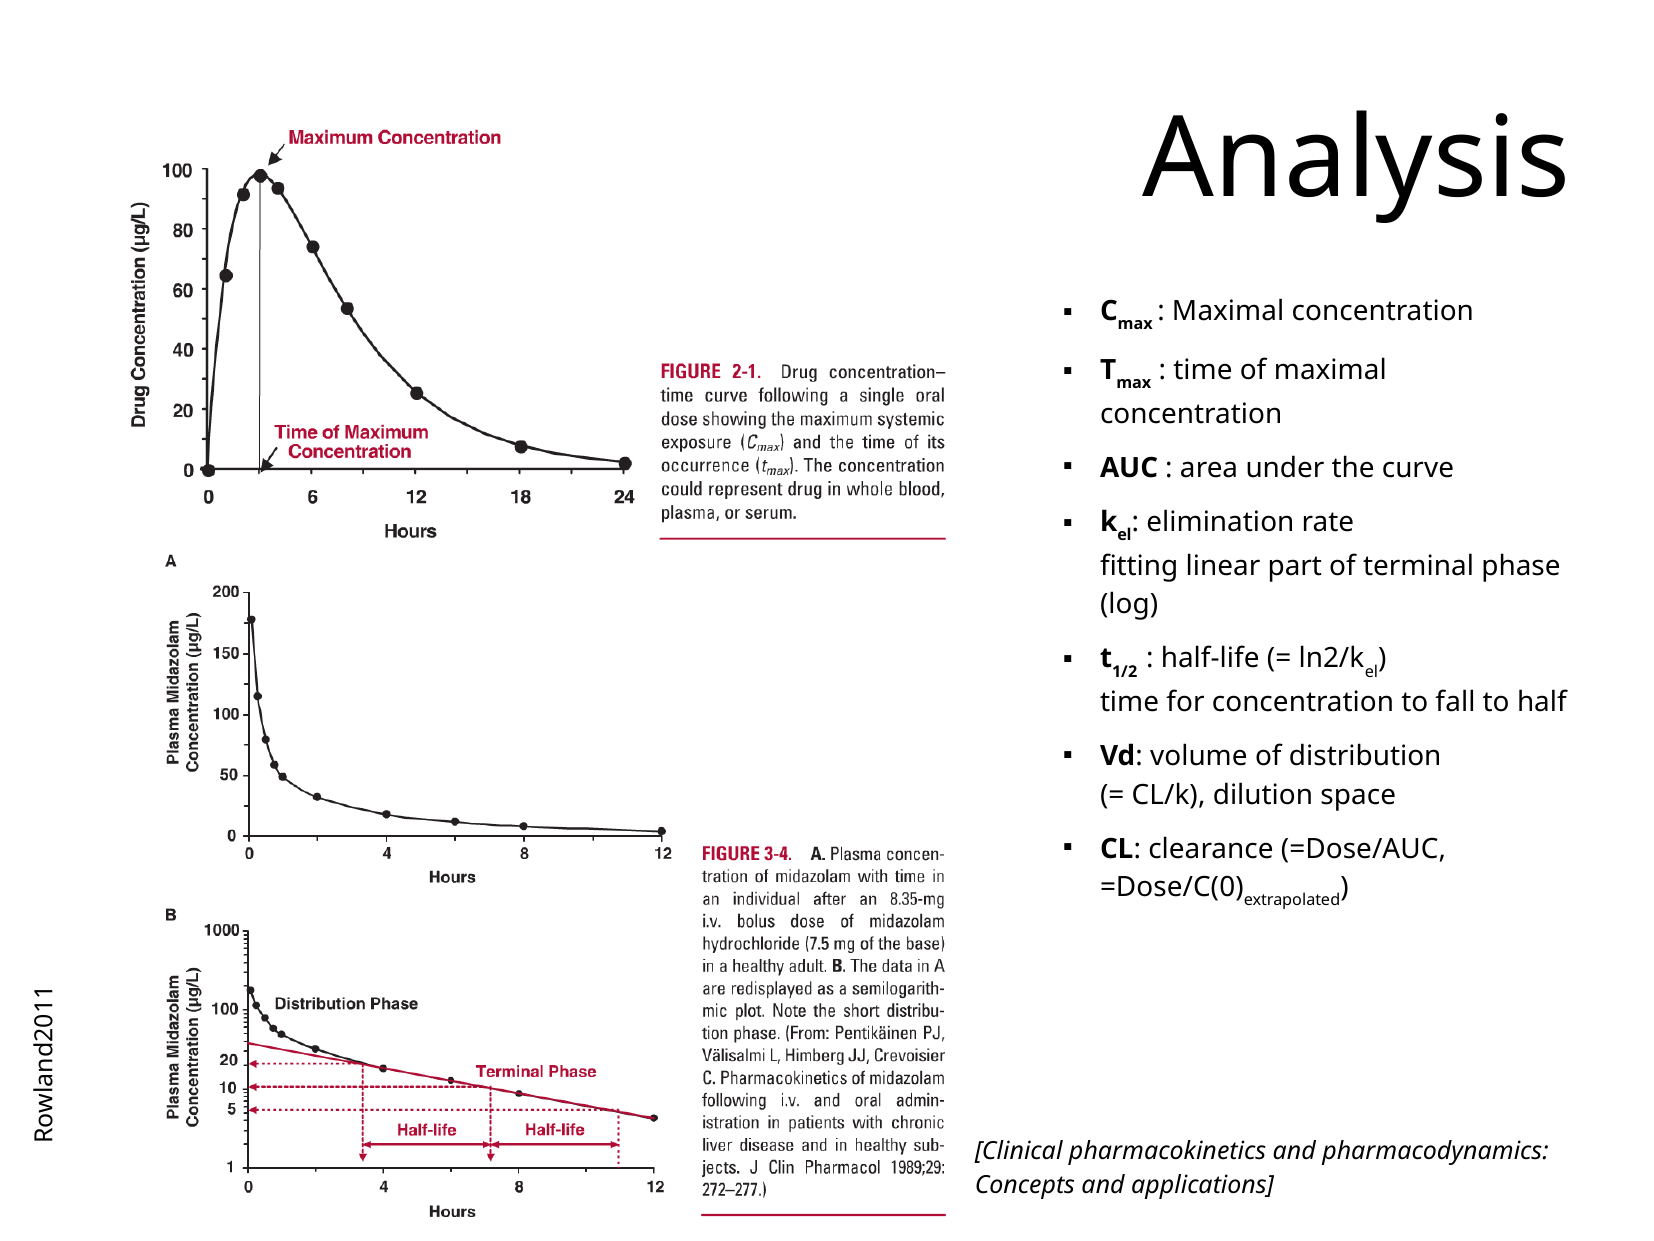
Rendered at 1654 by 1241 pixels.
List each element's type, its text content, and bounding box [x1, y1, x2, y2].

list Cmax : Maximal concentration Tmax : time of maximal concentration AUC : area under the curve kel: elimination rate fitting linear part of terminal phase (log) t1/2 : half-life (= ln2/kel) time for concentration to fall to half Vd: volume of distribution (= CL/k), dilution space CL: clearance (=Dose/AUC, =Dose/C(0)extrapolated) [1005, 290, 1571, 1010]
text_box Rowland2011 [18, 915, 76, 1159]
title Analysis [82, 49, 1571, 257]
picture [165, 554, 946, 1217]
text_box [Clinical pharmacokinetics and pharmacodynamics: Concepts and applications] [960, 1125, 1654, 1216]
picture [130, 129, 946, 541]
